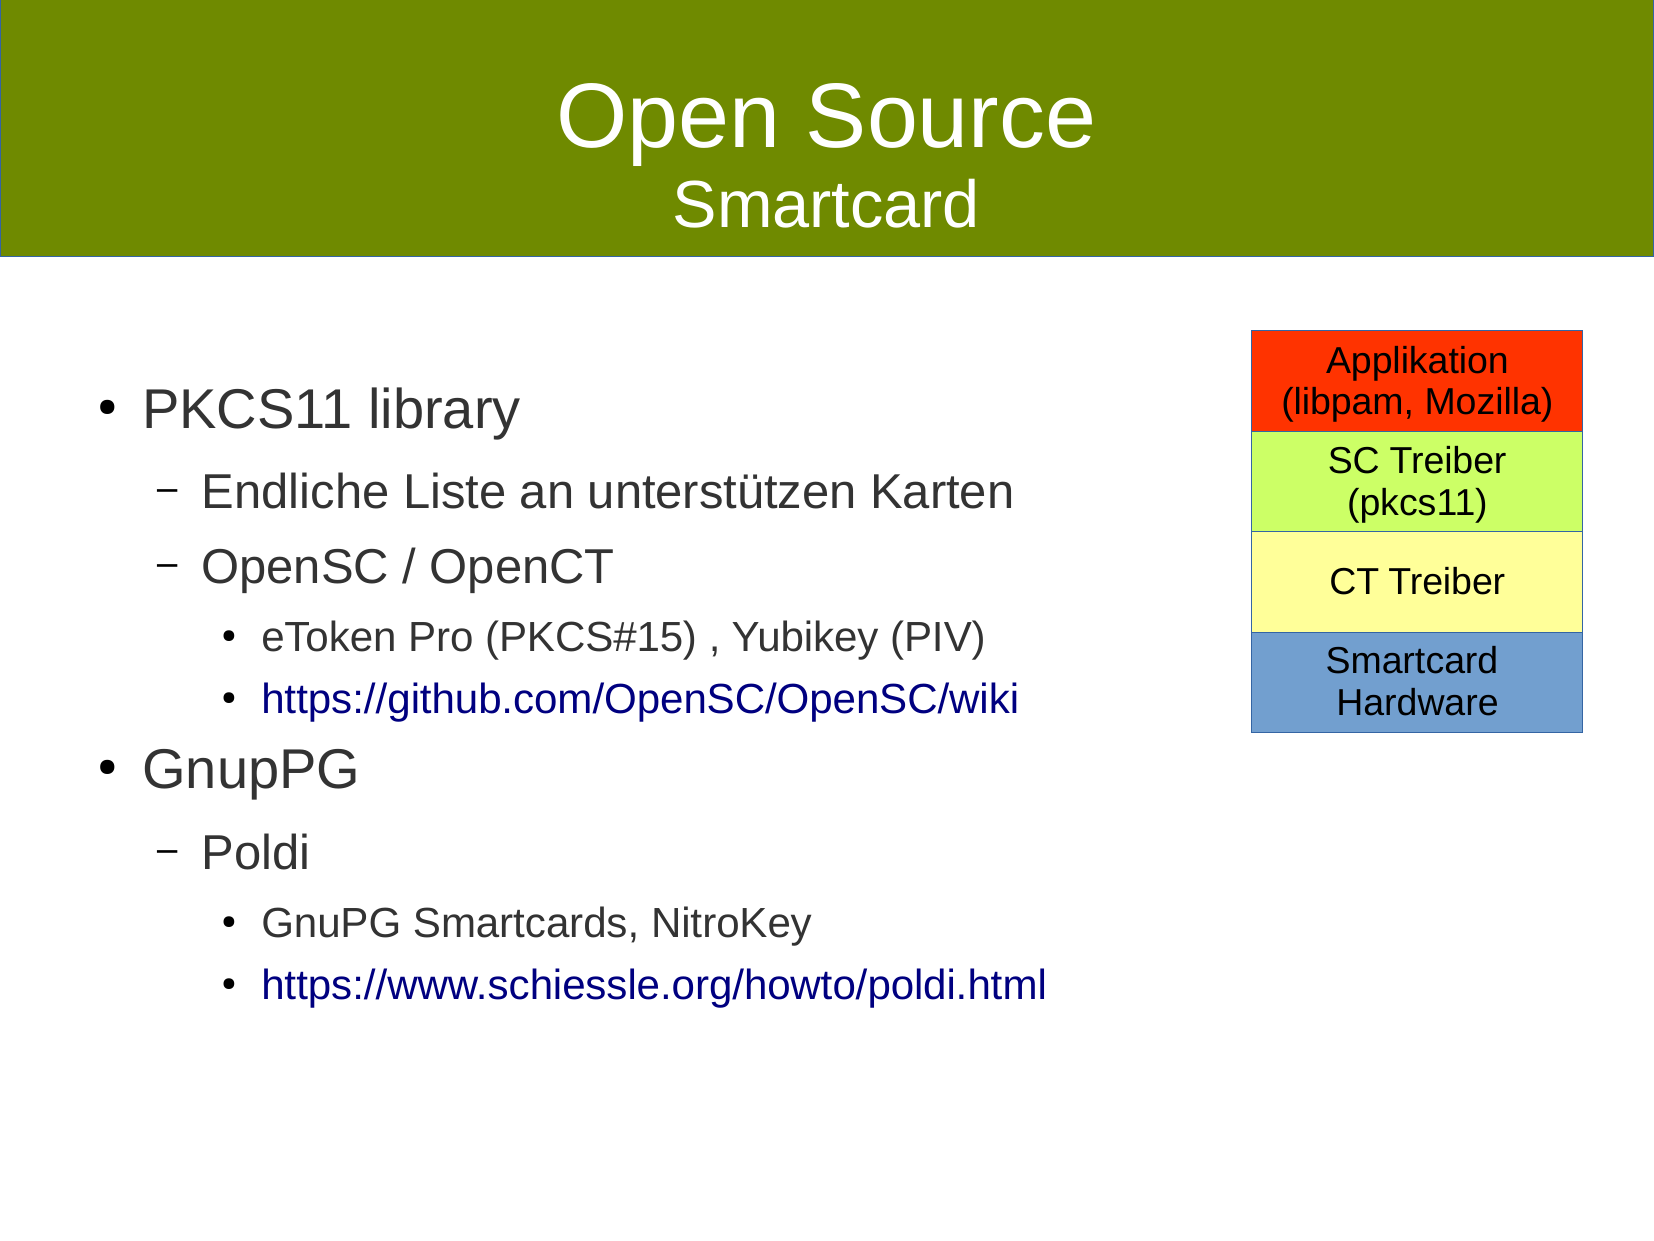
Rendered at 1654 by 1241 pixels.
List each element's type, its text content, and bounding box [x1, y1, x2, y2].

text_box SC Treiber (pkcs11) [1251, 432, 1583, 532]
text_box CT Treiber [1251, 532, 1583, 633]
text_box Applikation (libpam, Mozilla) [1251, 330, 1583, 432]
text_box Smartcard Hardware [1251, 633, 1583, 733]
title Open Source Smartcard [82, 49, 1571, 257]
list PKCS11 library Endliche Liste an unterstützen Karten OpenSC / OpenCT eToken Pro (PKCS#15) , Yubikey (PIV) https://github.com/OpenSC/OpenSC/wiki GnupPG Poldi GnuPG Smartcards, NitroKey https://www.schiessle.org/howto/poldi.html [82, 290, 1571, 1010]
